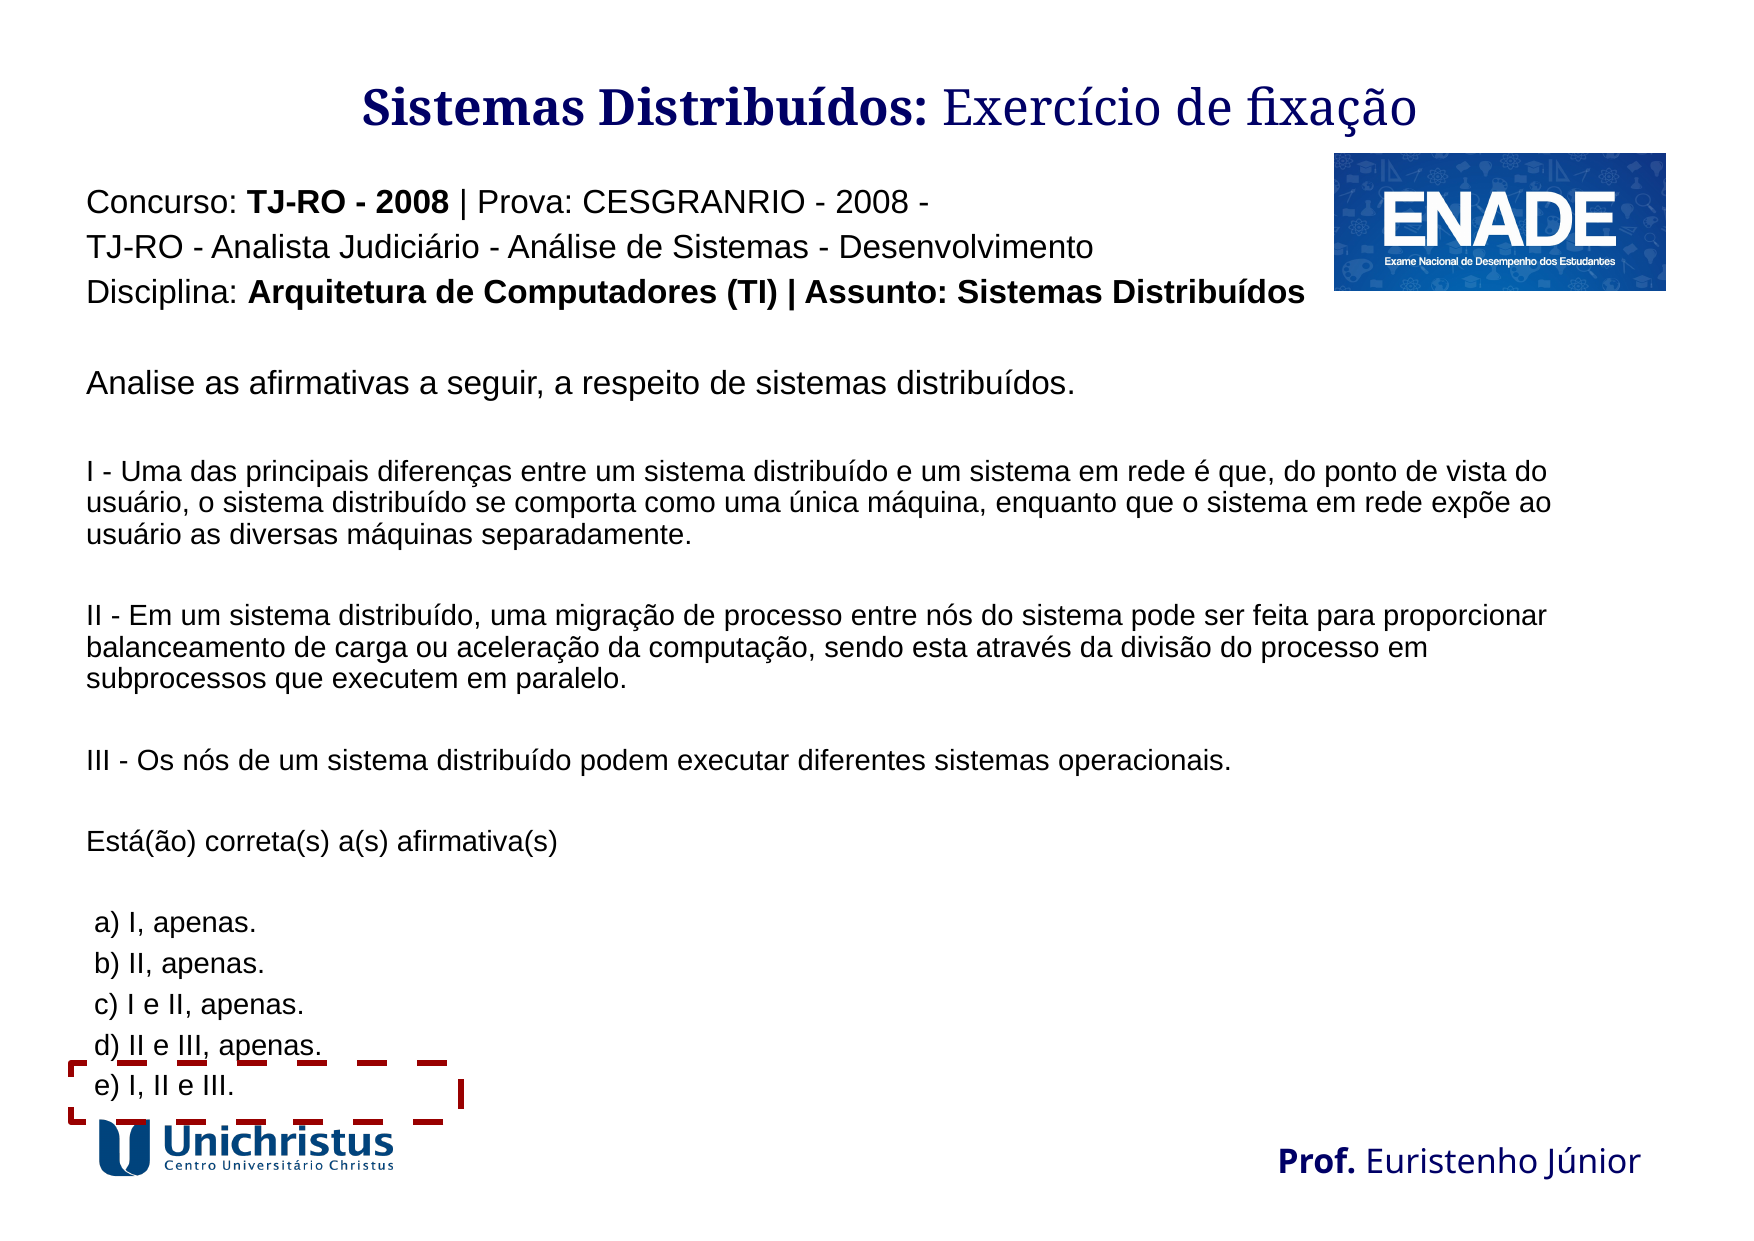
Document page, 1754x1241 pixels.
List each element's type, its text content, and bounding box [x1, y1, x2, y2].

picture [1334, 153, 1666, 291]
text_box Sistemas Distribuídos: Exercício de fixação [347, 64, 1421, 161]
picture [94, 1116, 398, 1178]
text_box Prof. Euristenho Júnior [1262, 1129, 1695, 1184]
list Concurso: TJ-RO - 2008 | Prova: CESGRANRIO - 2008 - TJ-RO - Analista Judiciário - Análise de Sistemas - Desenvolvimento Disciplina: Arquitetura de Computadores (TI) | Assunto: Sistemas Distribuídos Analise as afirmativas a seguir, a respeito de sistemas distribuídos. I - Uma das principais diferenças entre um sistema distribuído e um sistema em rede é que, do ponto de vista do usuário, o sistema distribuído se comporta como uma única máquina, enquanto que o sistema em rede expõe ao usuário as diversas máquinas separadamente. II - Em um sistema distribuído, uma migração de processo entre nós do sistema pode ser feita para proporcionar balanceamento de carga ou aceleração da computação, sendo esta através da divisão do processo em subprocessos que executem em paralelo. III - Os nós de um sistema distribuído podem executar diferentes sistemas operacionais. Está(ão) correta(s) a(s) afirmativa(s) a) I, apenas. b) II, apenas. c) I e II, apenas. d) II e III, apenas. e) I, II e III. [70, 177, 1619, 745]
